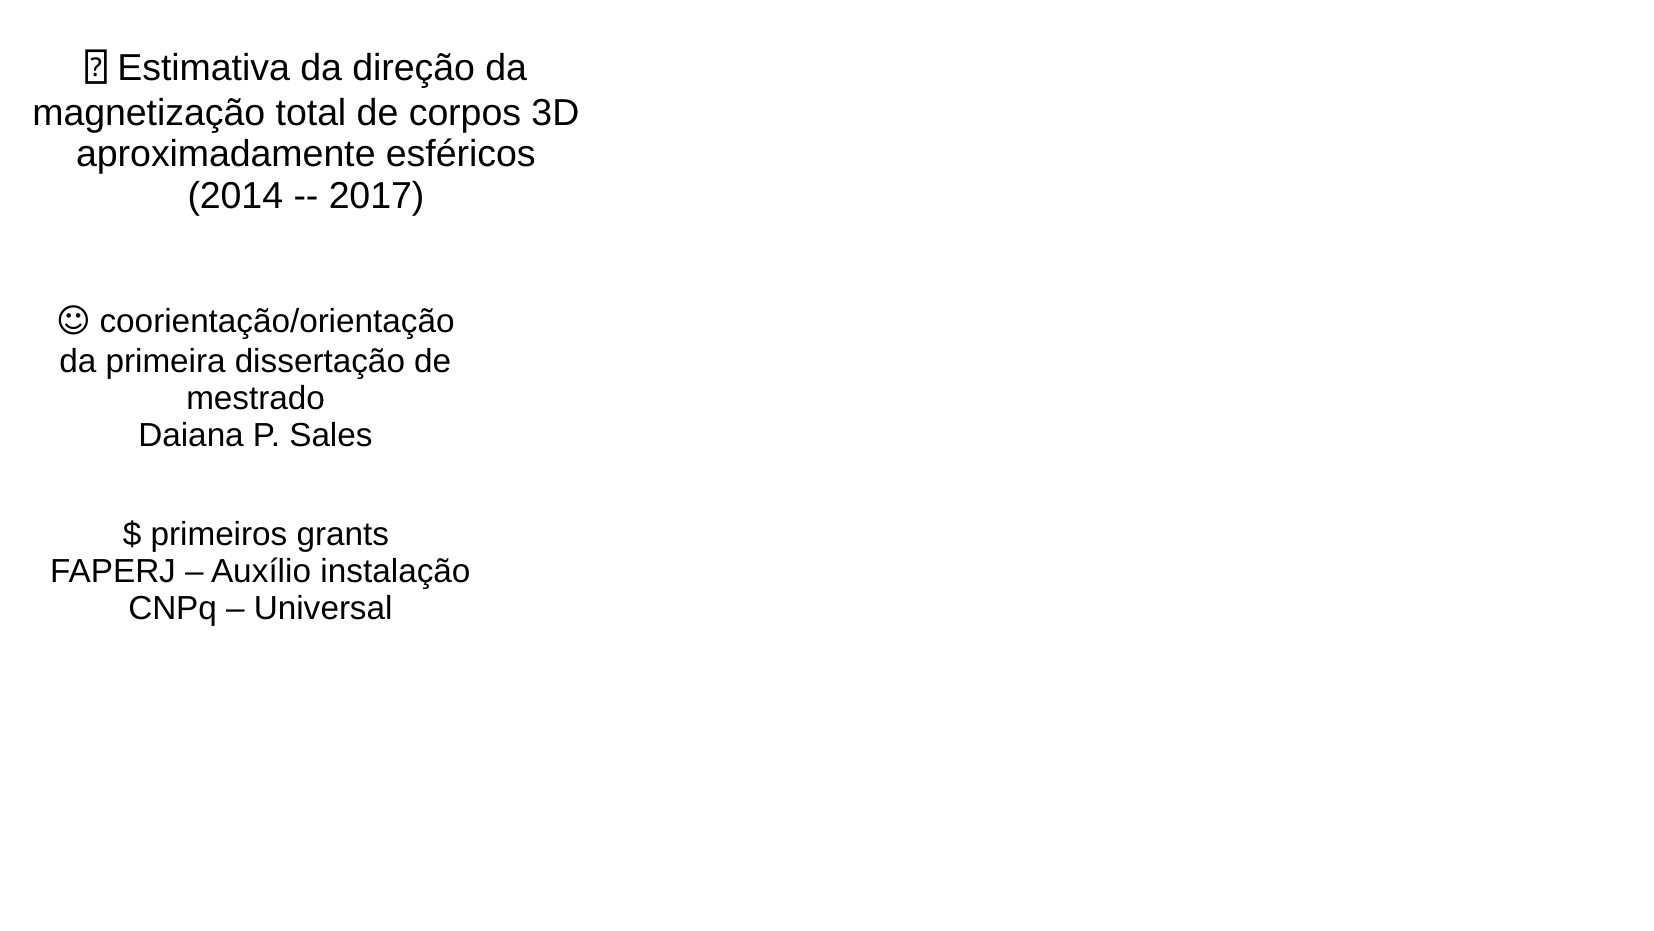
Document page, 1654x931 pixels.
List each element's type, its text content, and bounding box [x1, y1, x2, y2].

text_box ☺ coorientação/orientação da primeira dissertação de mestrado Daiana P. Sales [41, 289, 497, 466]
text_box $ primeiros grants FAPERJ – Auxílio instalação CNPq – Universal [35, 507, 550, 656]
text_box ⍰ Estimativa da direção da magnetização total de corpos 3D aproximadamente esféricos (2014 -- 2017) [17, 32, 603, 258]
